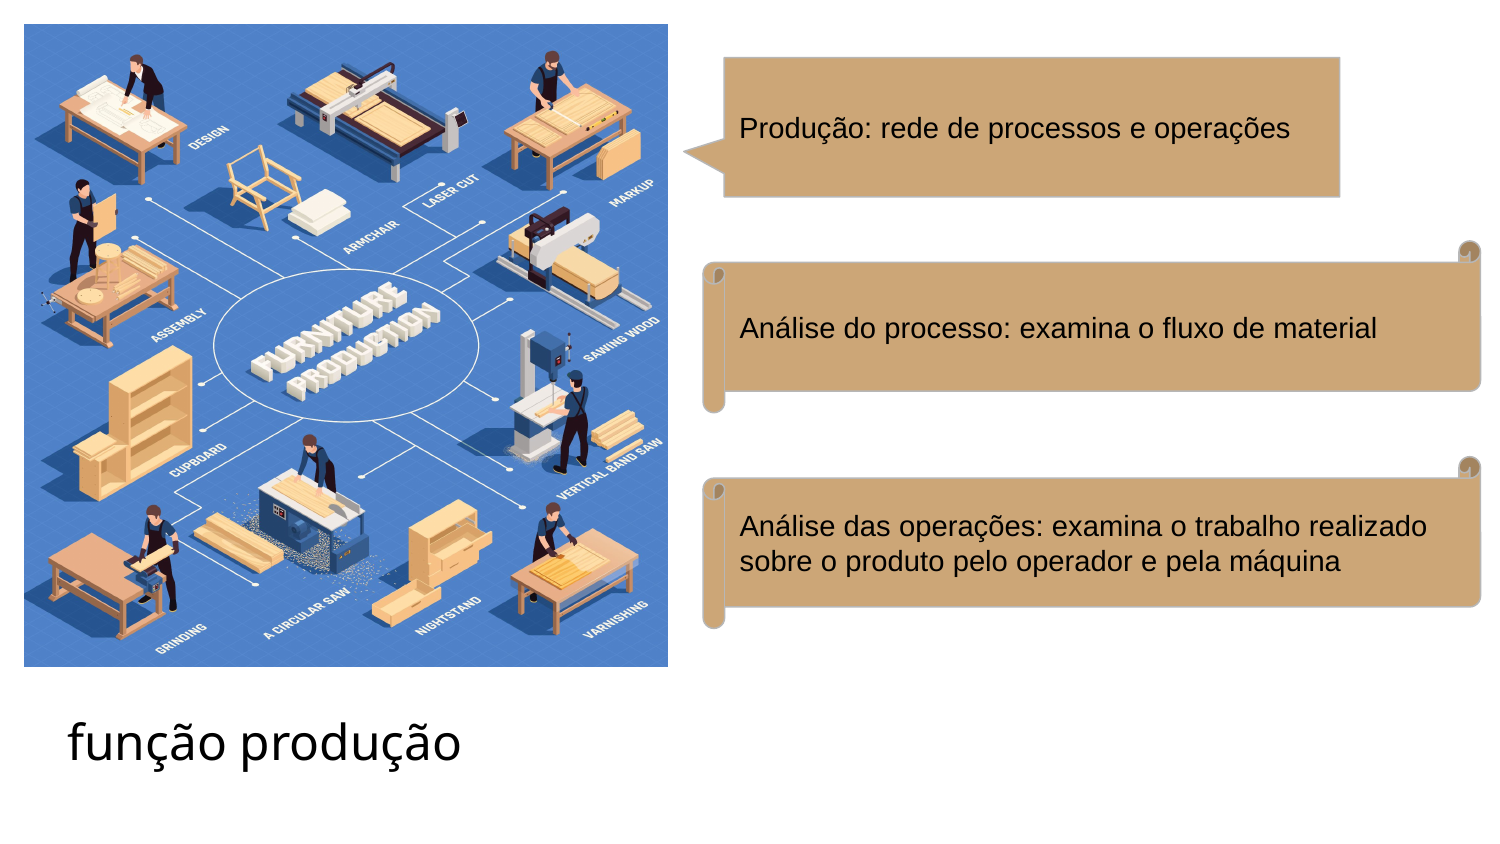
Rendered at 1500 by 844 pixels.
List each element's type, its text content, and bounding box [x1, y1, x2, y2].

text_box Produção: rede de processos e operações [683, 57, 1340, 197]
list função produção [52, 692, 1037, 791]
text_box Análise do processo: examina o fluxo de material [703, 255, 1481, 413]
text_box Análise das operações: examina o trabalho realizado sobre o produto pelo operador e pela máquina [703, 471, 1481, 629]
picture [24, 24, 668, 668]
